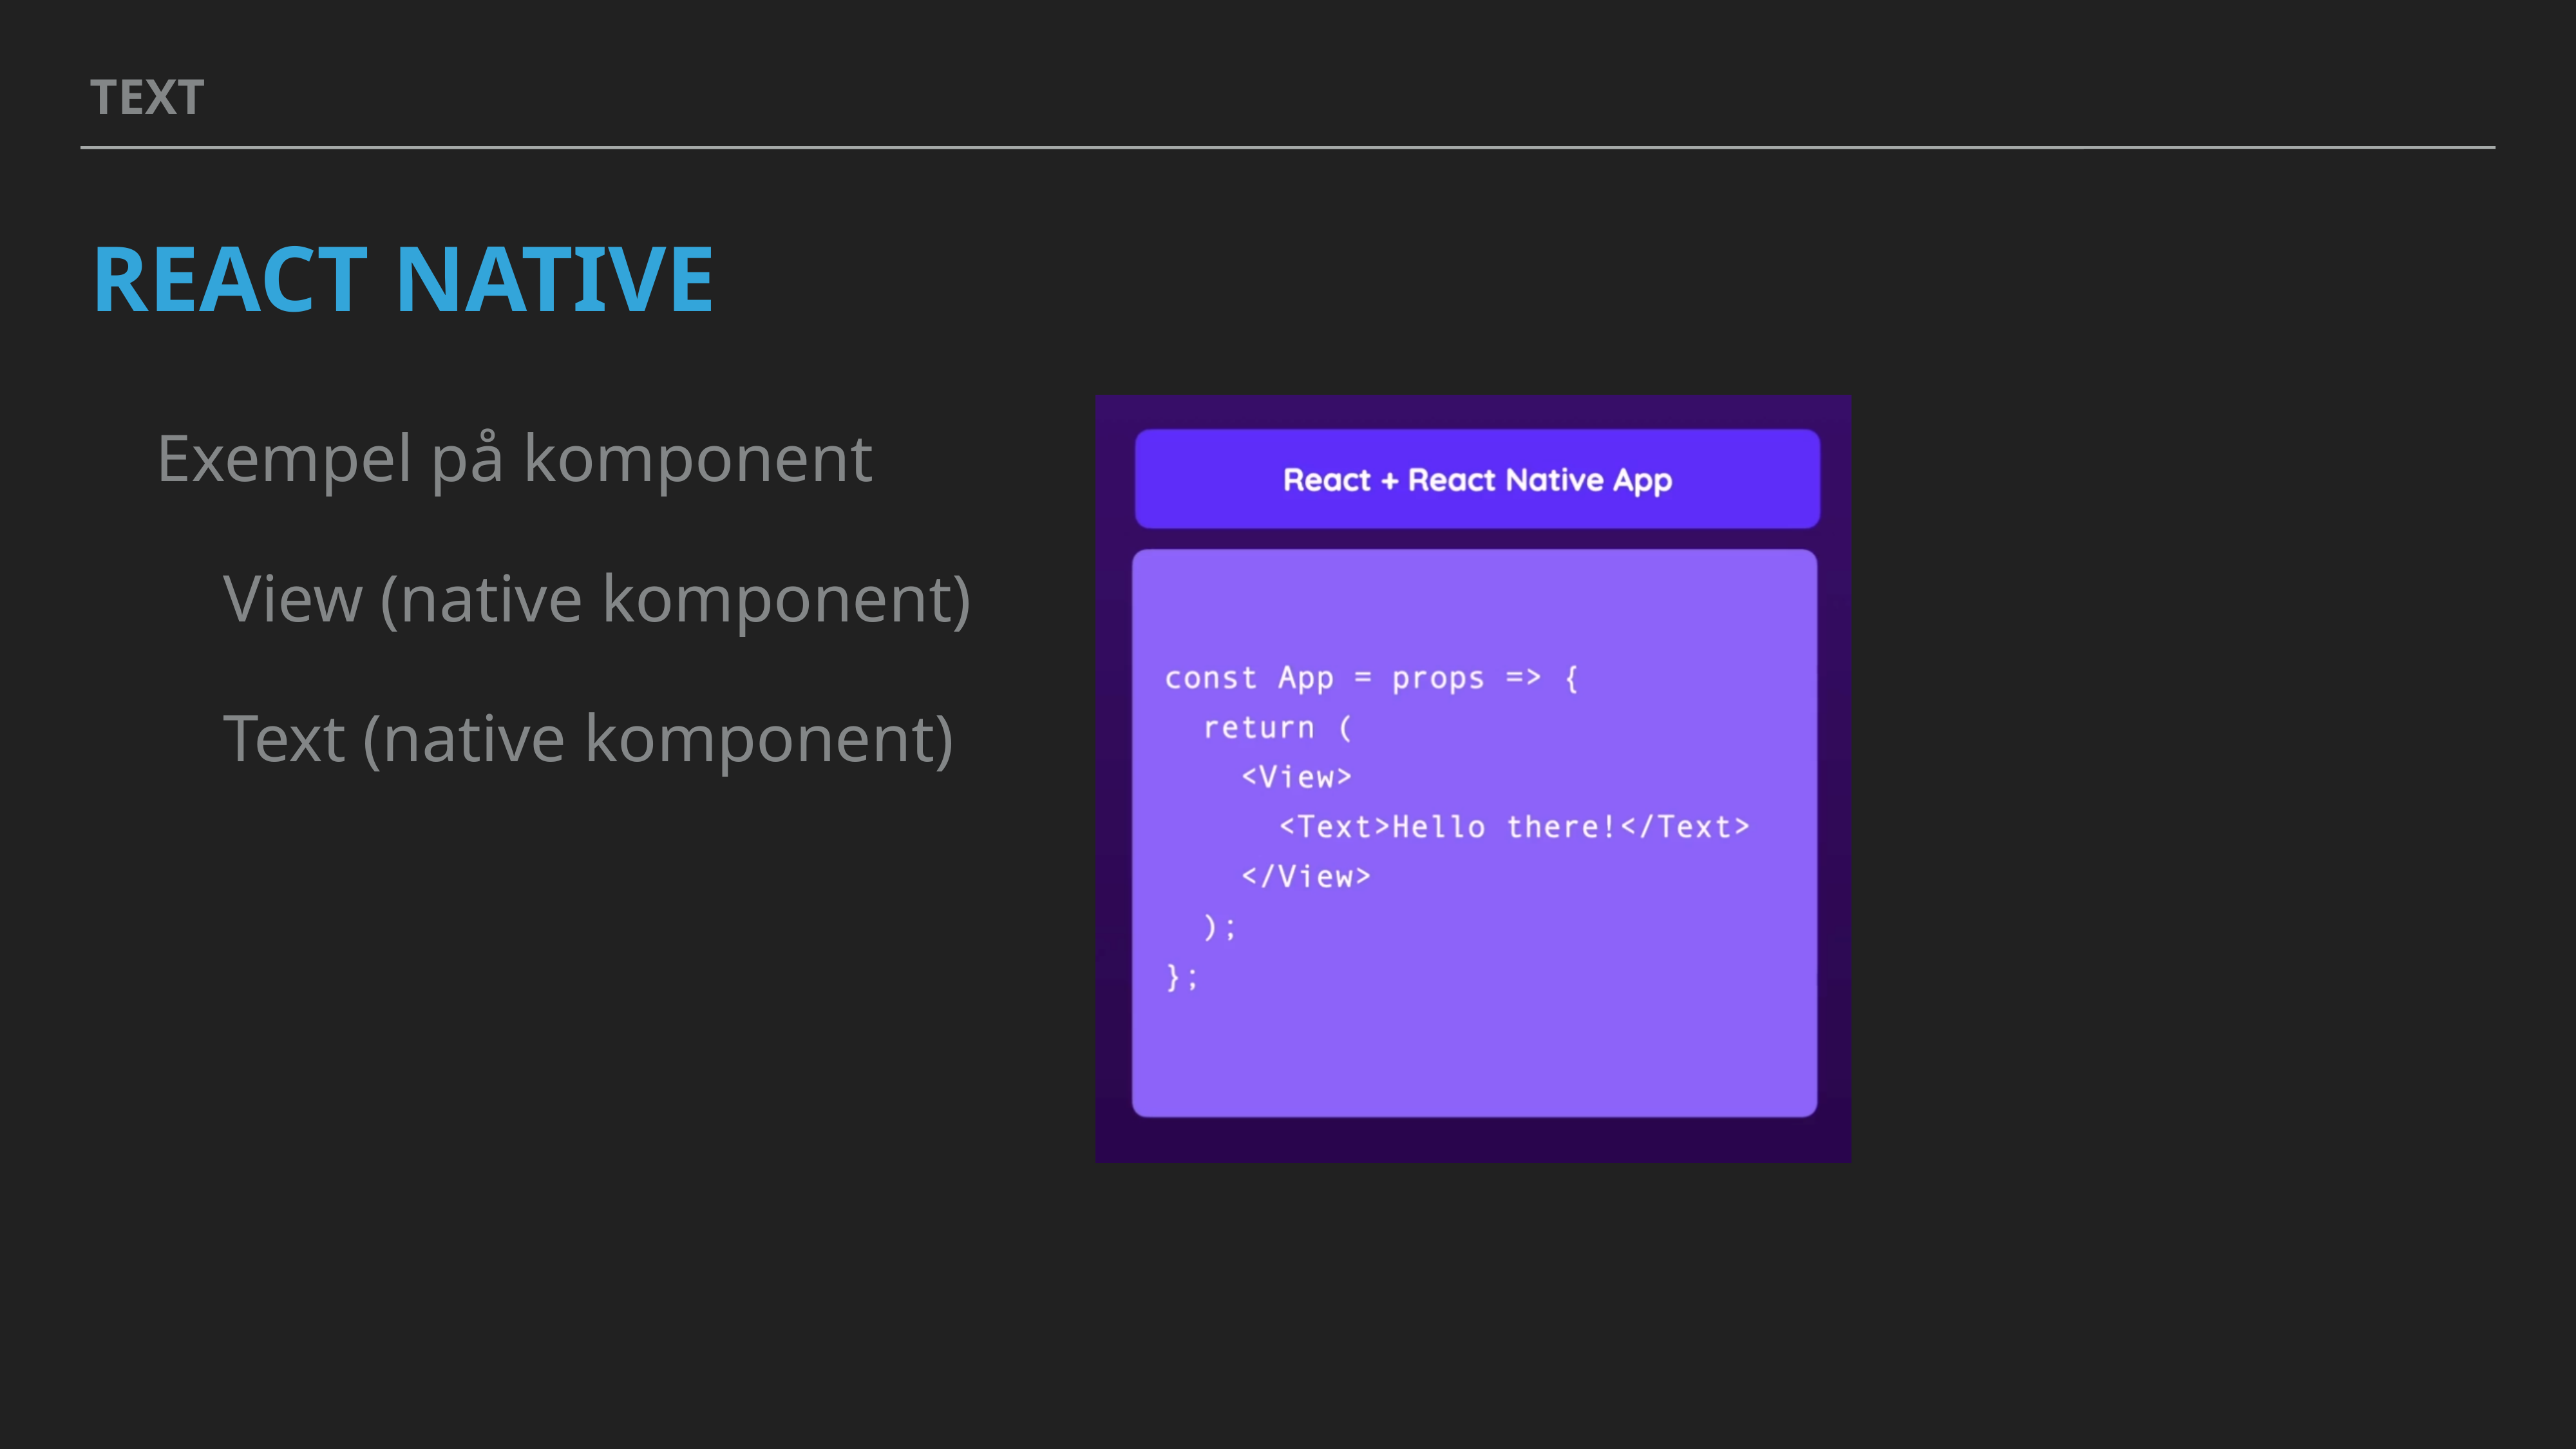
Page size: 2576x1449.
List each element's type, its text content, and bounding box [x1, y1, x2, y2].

text_box React Native [80, 228, 2496, 336]
text_box Exempel på komponent View (native komponent) Text (native komponent) [80, 408, 2496, 1315]
picture [1095, 395, 1852, 1163]
